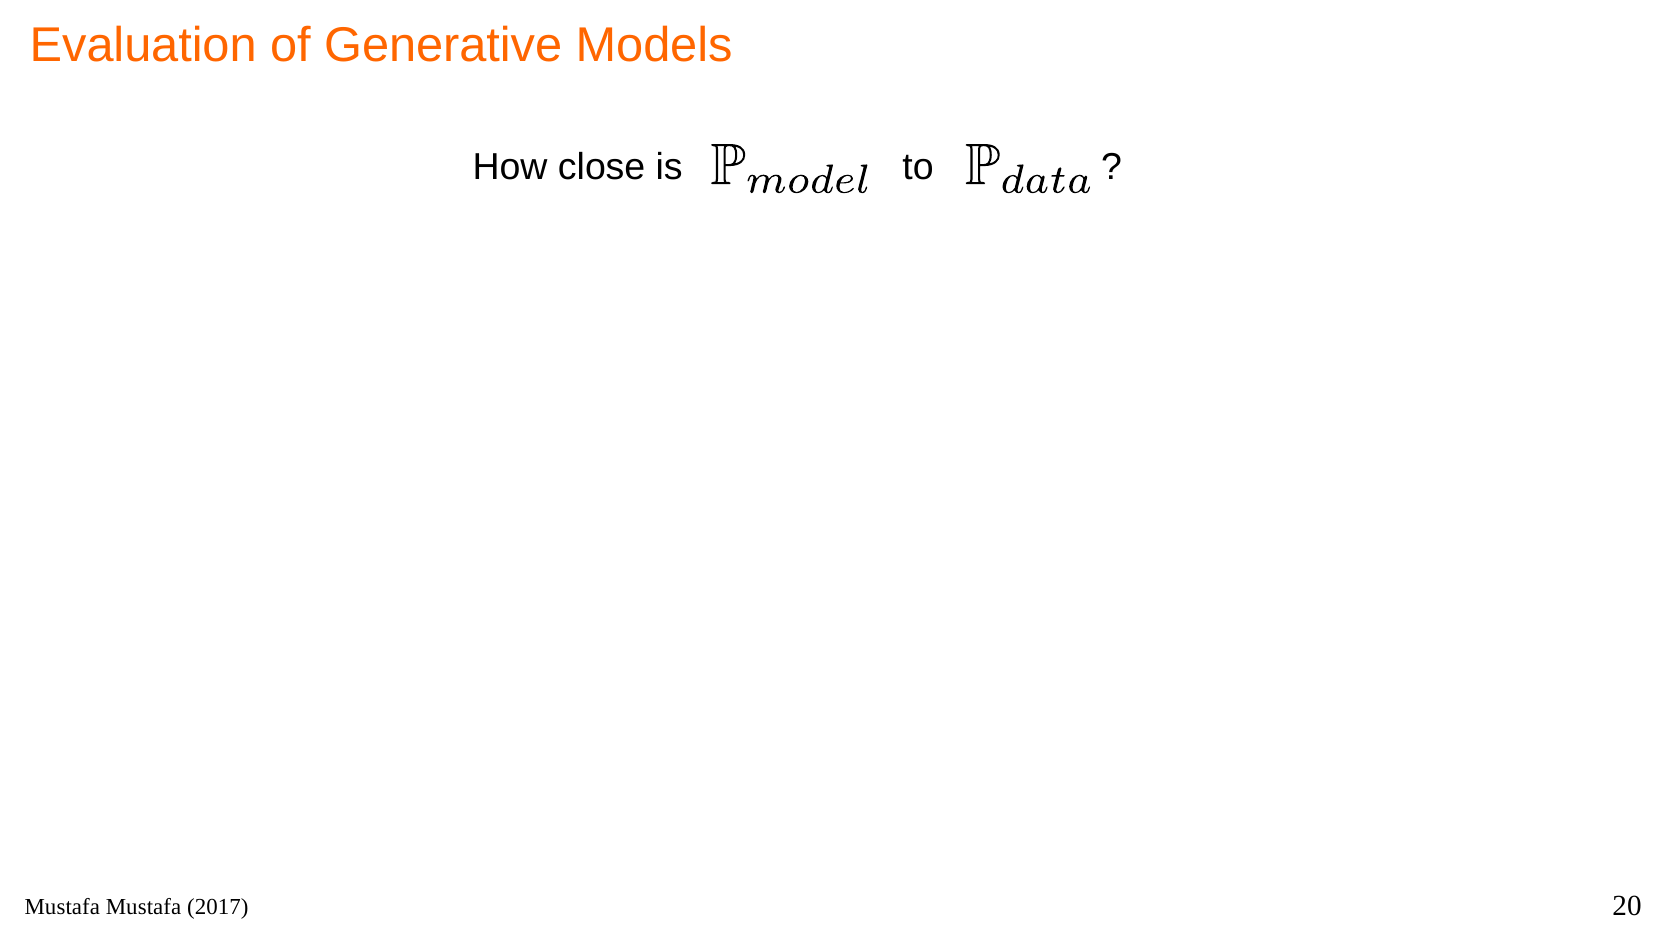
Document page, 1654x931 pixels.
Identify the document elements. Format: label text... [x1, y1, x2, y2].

title Evaluation of Generative Models [29, 15, 1621, 74]
text_box How close is to ? [457, 138, 1149, 196]
